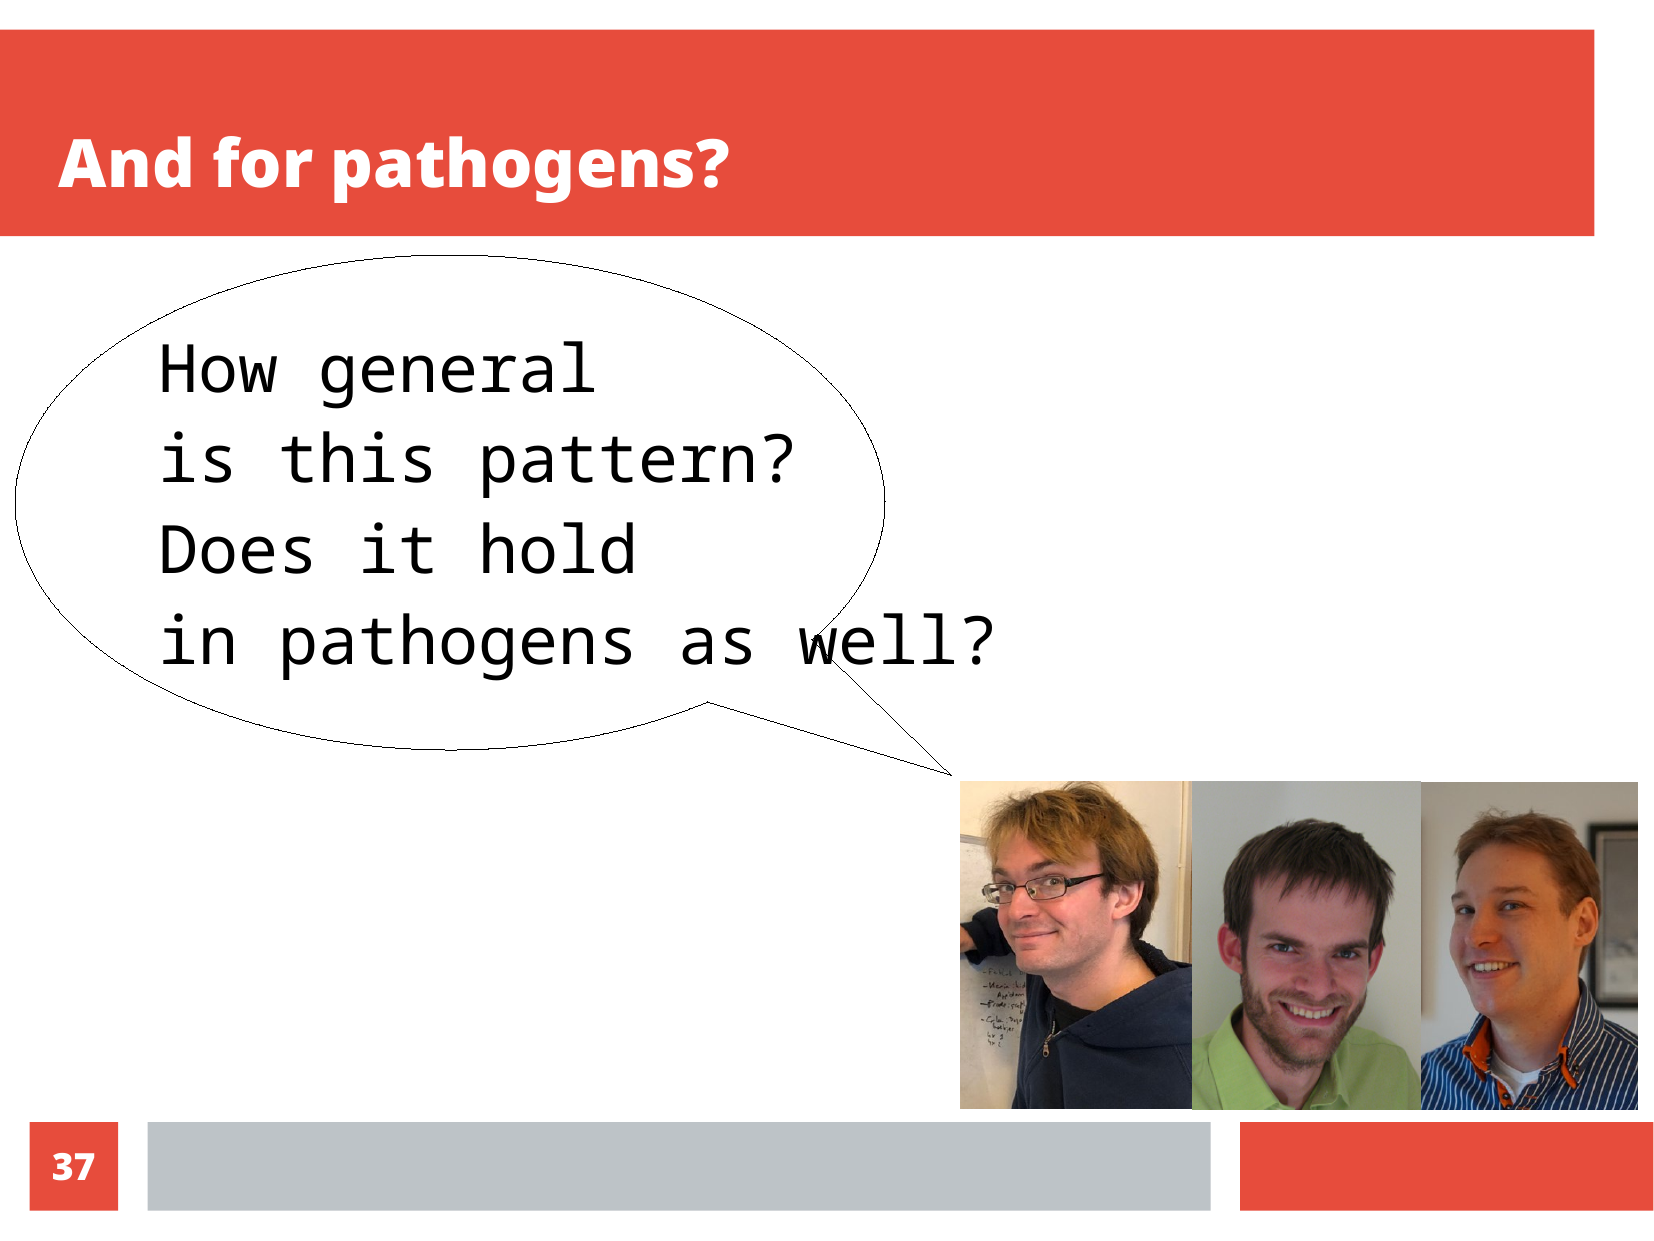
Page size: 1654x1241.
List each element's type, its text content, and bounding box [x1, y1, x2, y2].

title And for pathogens? [59, 59, 1595, 207]
picture [960, 781, 1638, 1111]
text_box How general is this pattern? Does it hold in pathogens as well? [15, 255, 952, 776]
